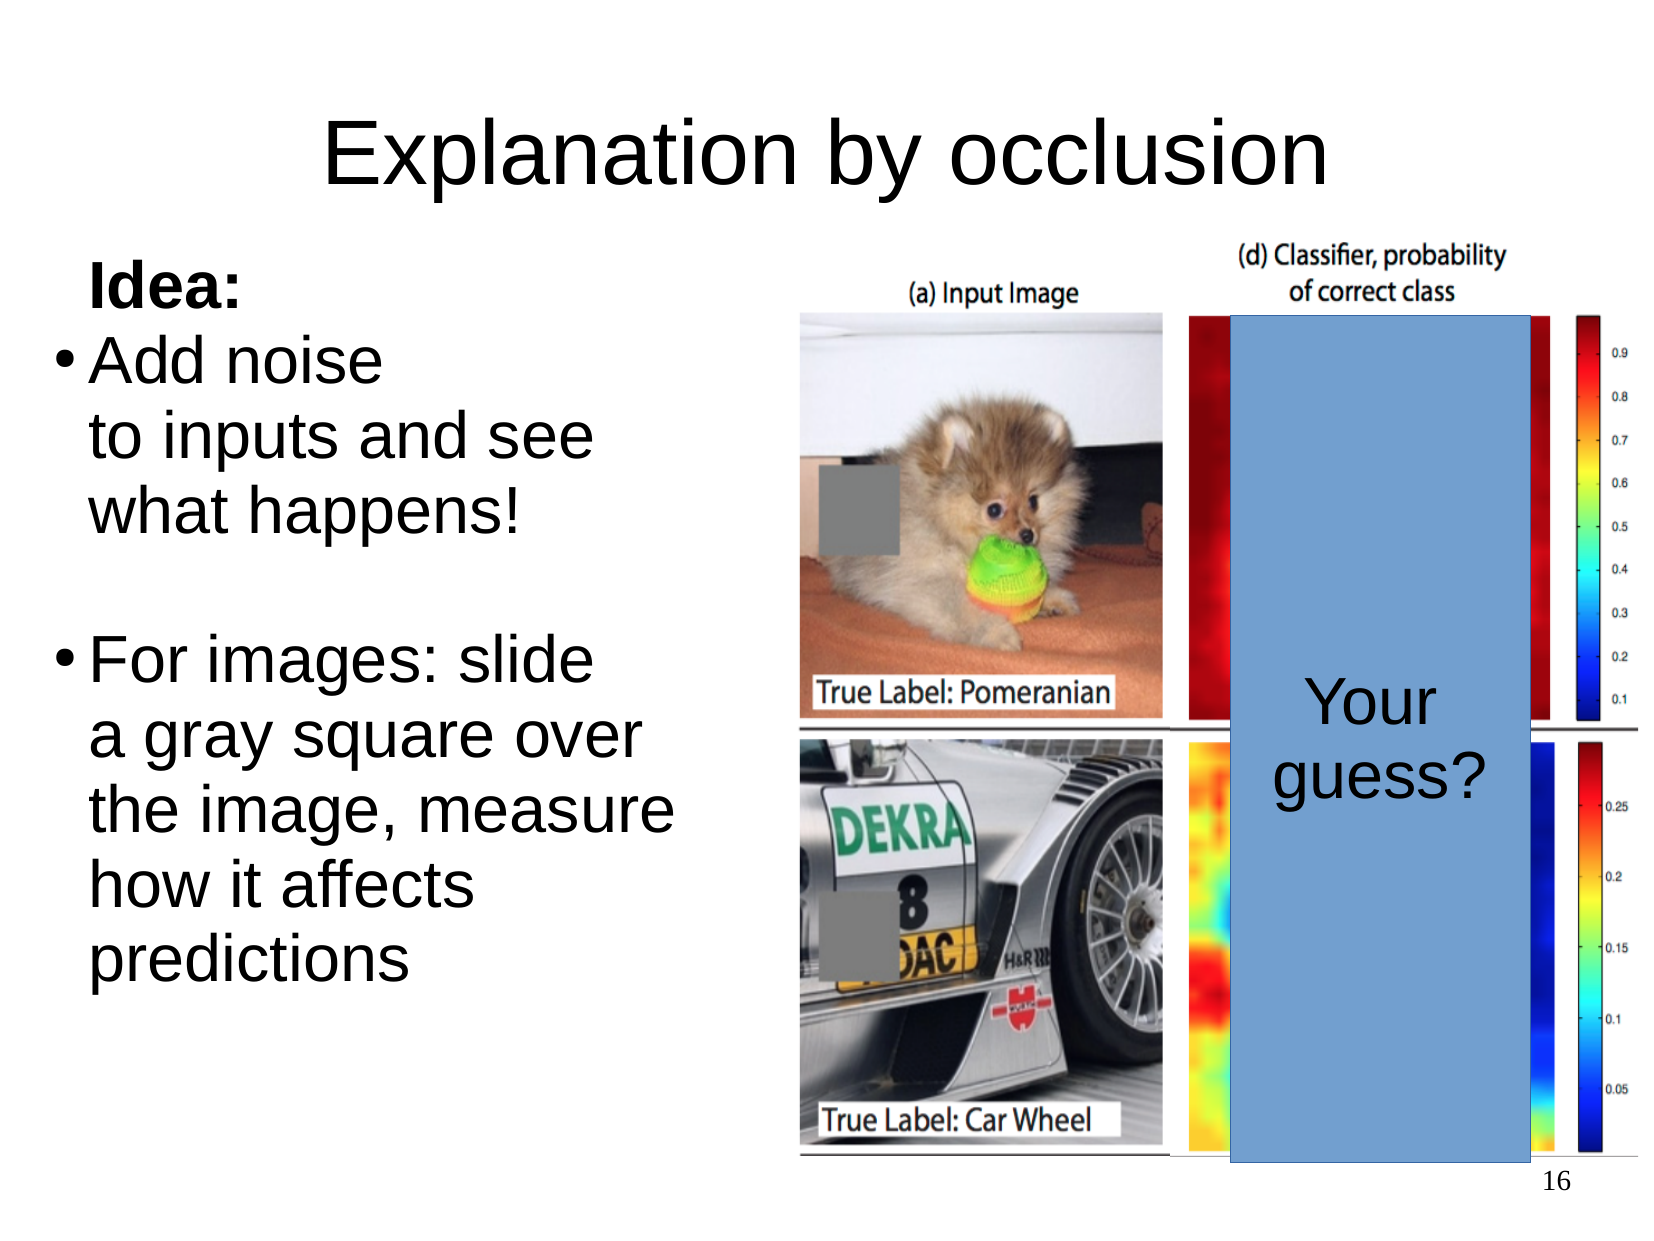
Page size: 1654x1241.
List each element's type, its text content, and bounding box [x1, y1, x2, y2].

subtitle Idea: Add noise to inputs and see what happens! For images: slide a gray square over the image, measure how it affects predictions [53, 248, 766, 997]
picture [791, 221, 1639, 1157]
title Explanation by occlusion [82, 49, 1571, 257]
text_box Your guess? [1230, 315, 1531, 1163]
